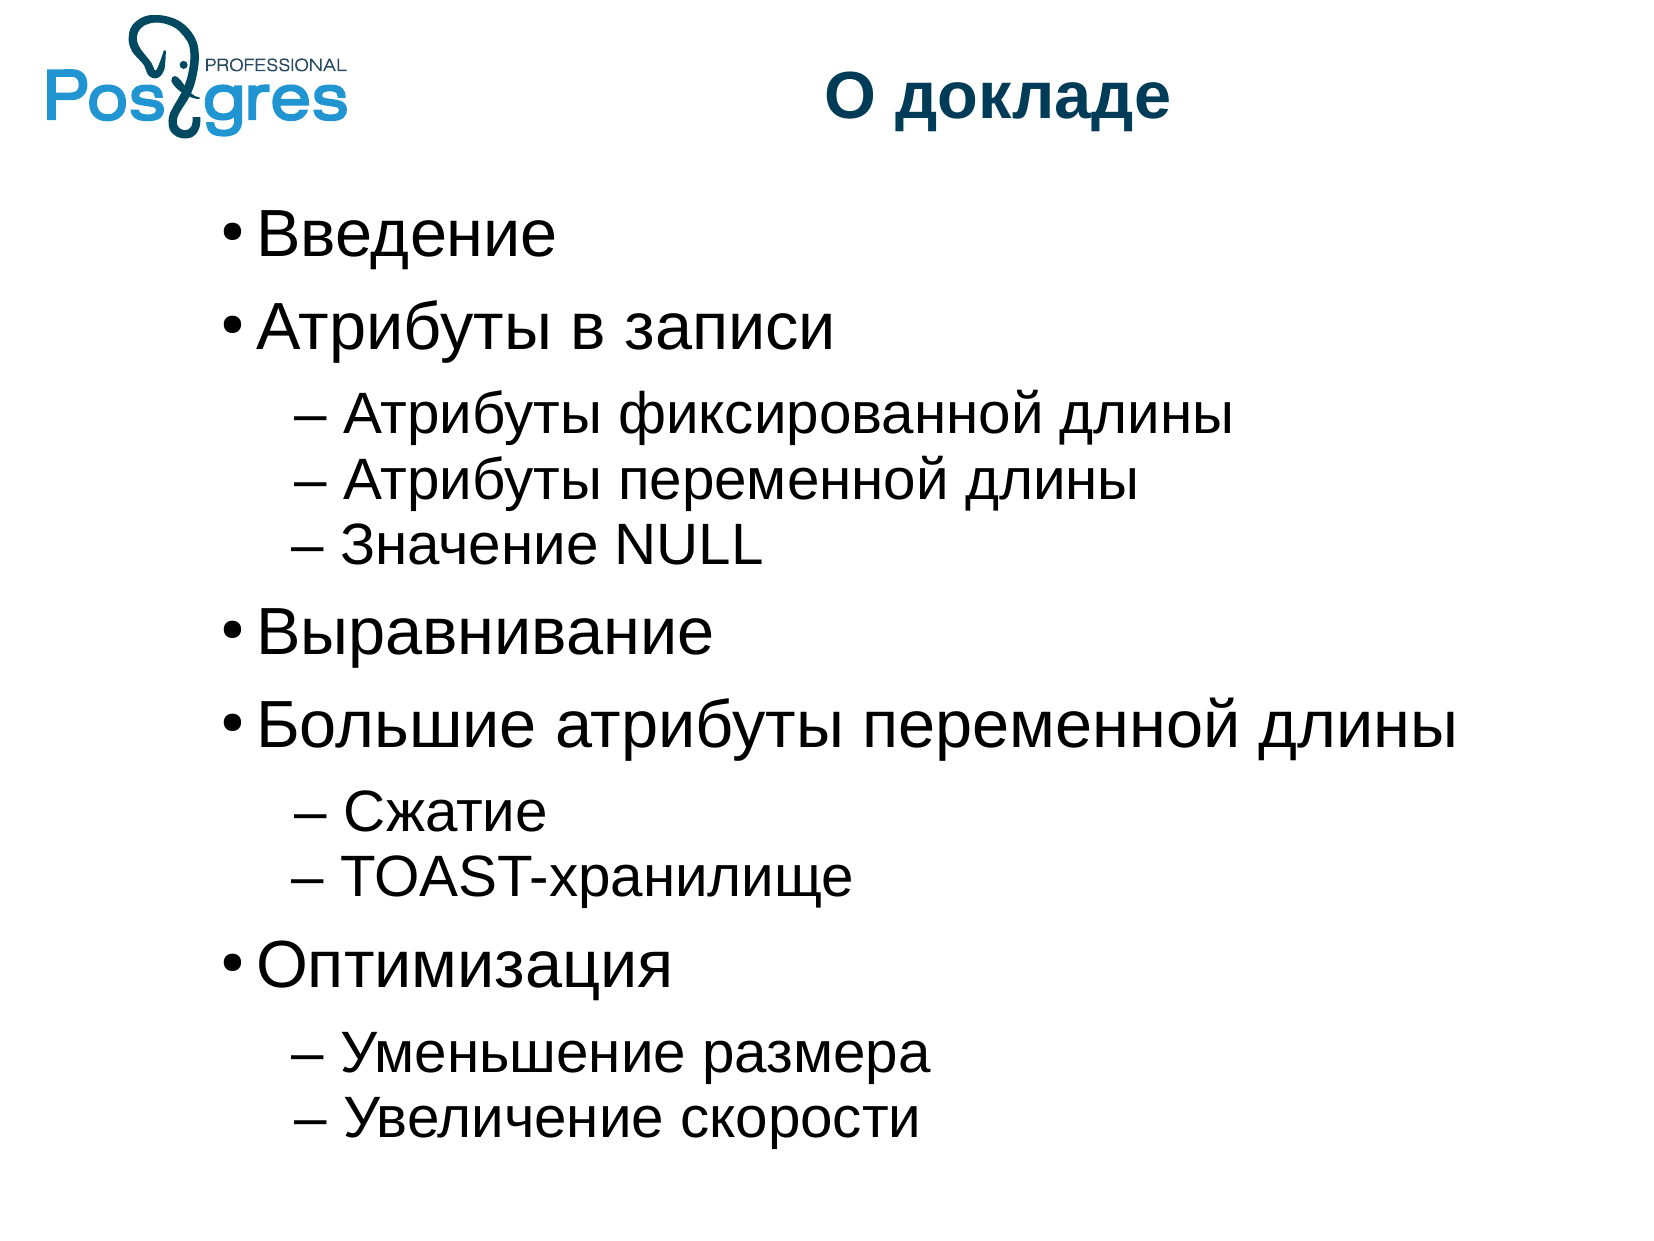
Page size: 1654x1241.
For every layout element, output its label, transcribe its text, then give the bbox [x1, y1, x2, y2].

text_box Введение Атрибуты в записи – Атрибуты фиксированной длины – Атрибуты переменной длины – Значение NULL Выравнивание Большие атрибуты переменной длины – Сжатие – TOAST-хранилище Оптимизация – Уменьшение размера – Увеличение скорости [205, 188, 1477, 1157]
title О докладе [389, 49, 1607, 142]
